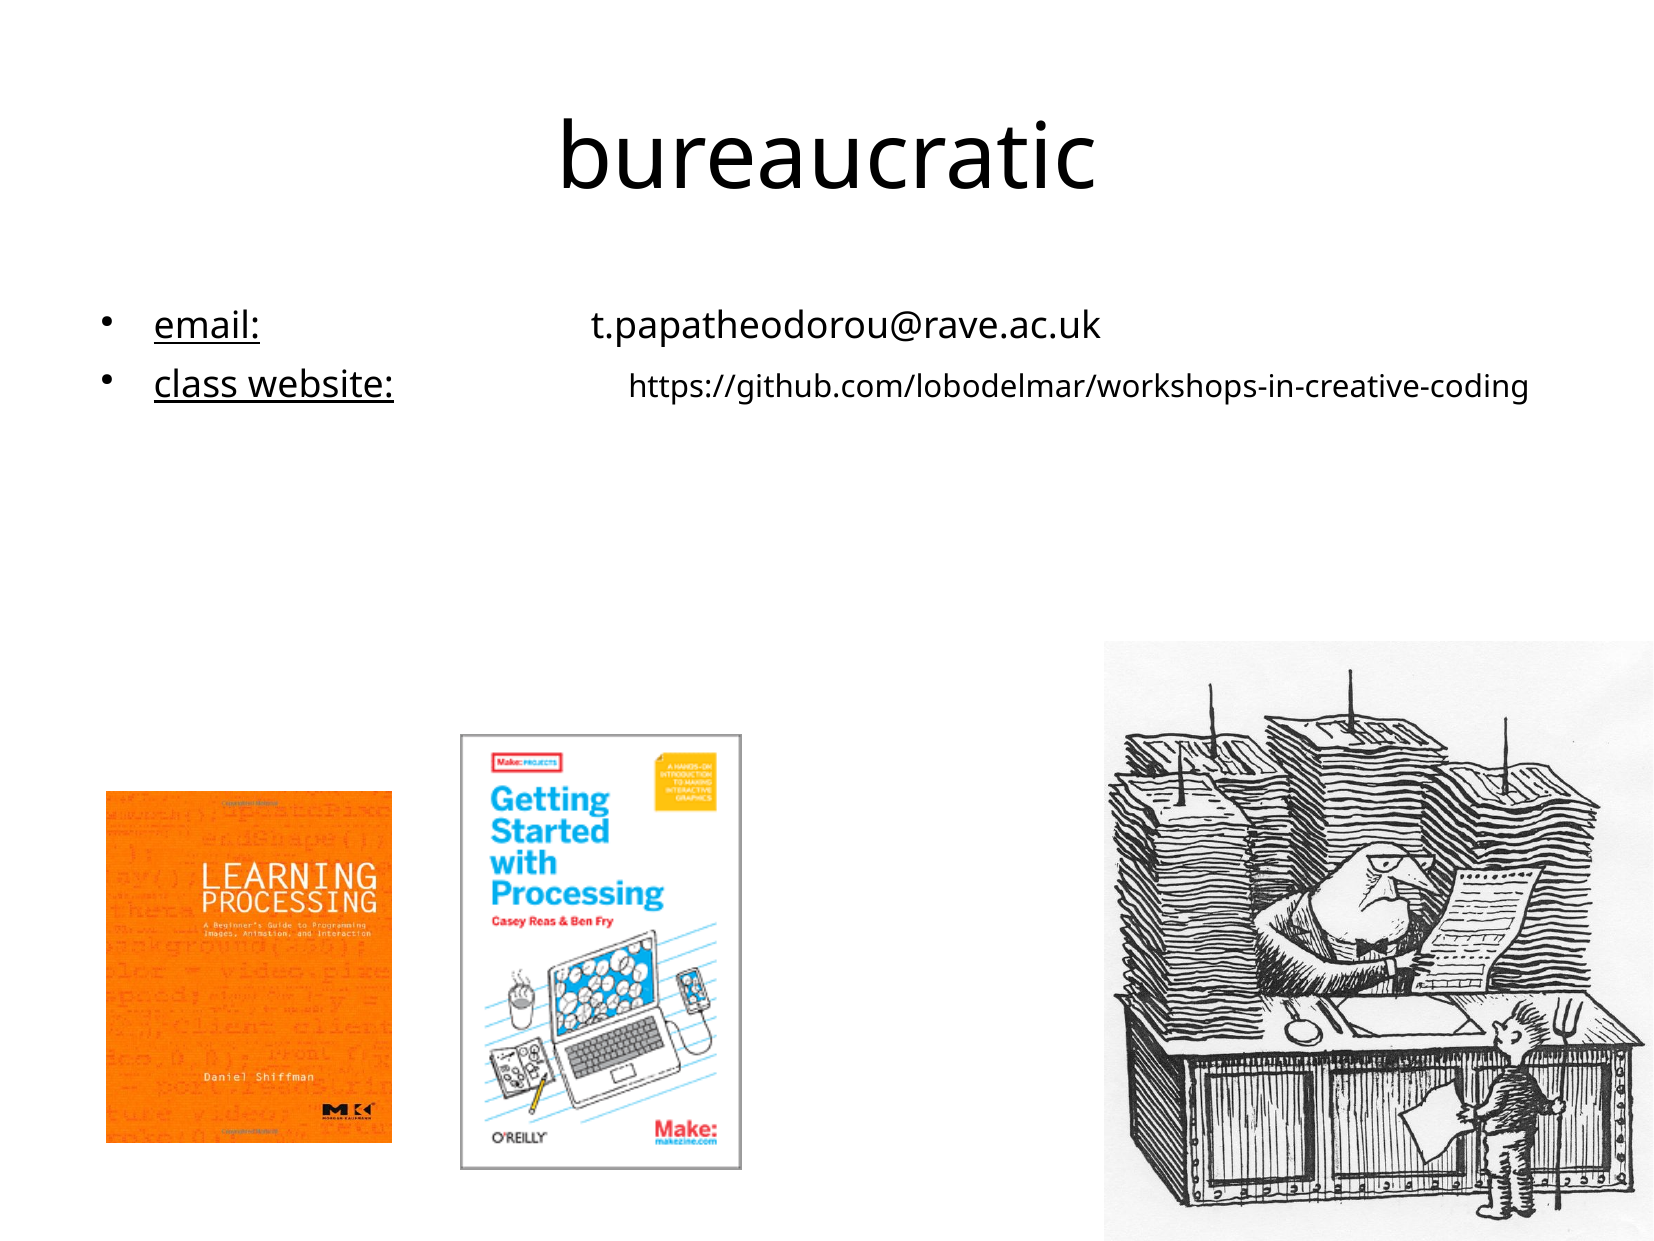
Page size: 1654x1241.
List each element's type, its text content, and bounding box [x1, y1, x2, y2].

list email: t.papatheodorou@rave.ac.uk class website: https://github.com/lobodelmar/workshops-in-creative-coding [82, 302, 1571, 1022]
title bureaucratic [82, 49, 1571, 257]
picture [106, 791, 392, 1143]
picture [460, 734, 742, 1170]
picture [1104, 641, 1654, 1241]
